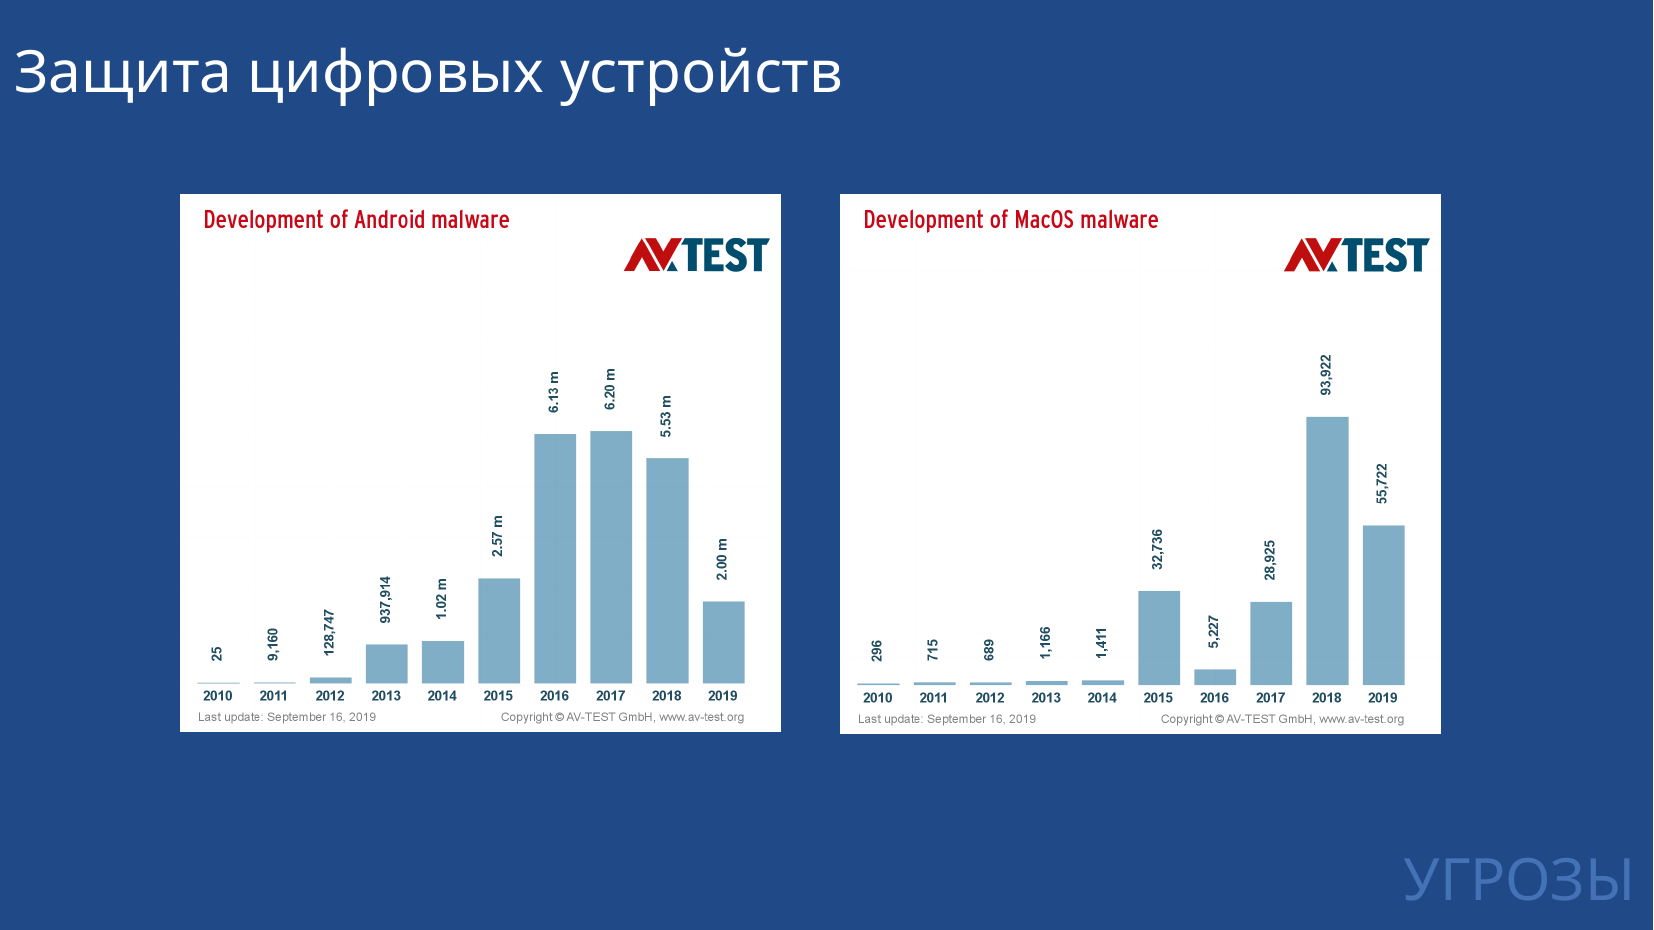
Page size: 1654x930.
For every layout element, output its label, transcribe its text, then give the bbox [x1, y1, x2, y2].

text_box УГРОЗЫ [0, 825, 1651, 930]
picture [180, 194, 781, 732]
text_box Защита цифровых устройств [0, 0, 1653, 141]
picture [840, 194, 1441, 734]
